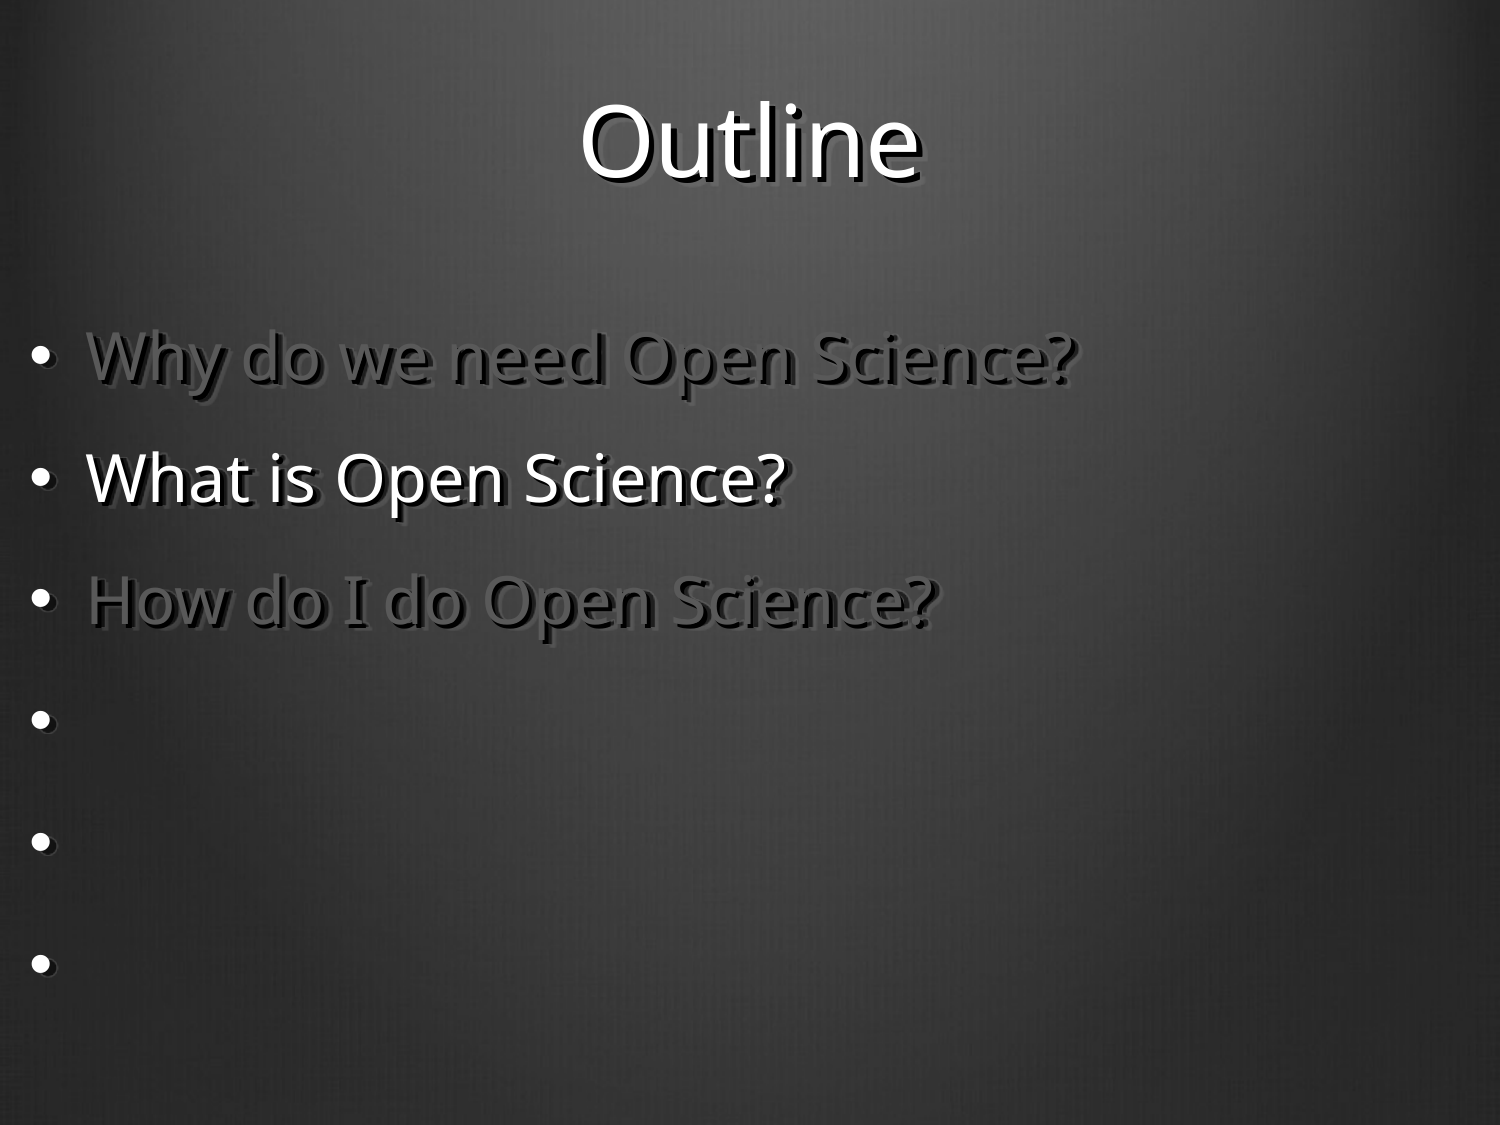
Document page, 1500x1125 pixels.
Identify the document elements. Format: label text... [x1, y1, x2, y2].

title Outline [112, 19, 1388, 255]
list Why do we need Open Science? What is Open Science? How do I do Open Science? [14, 306, 1500, 1005]
